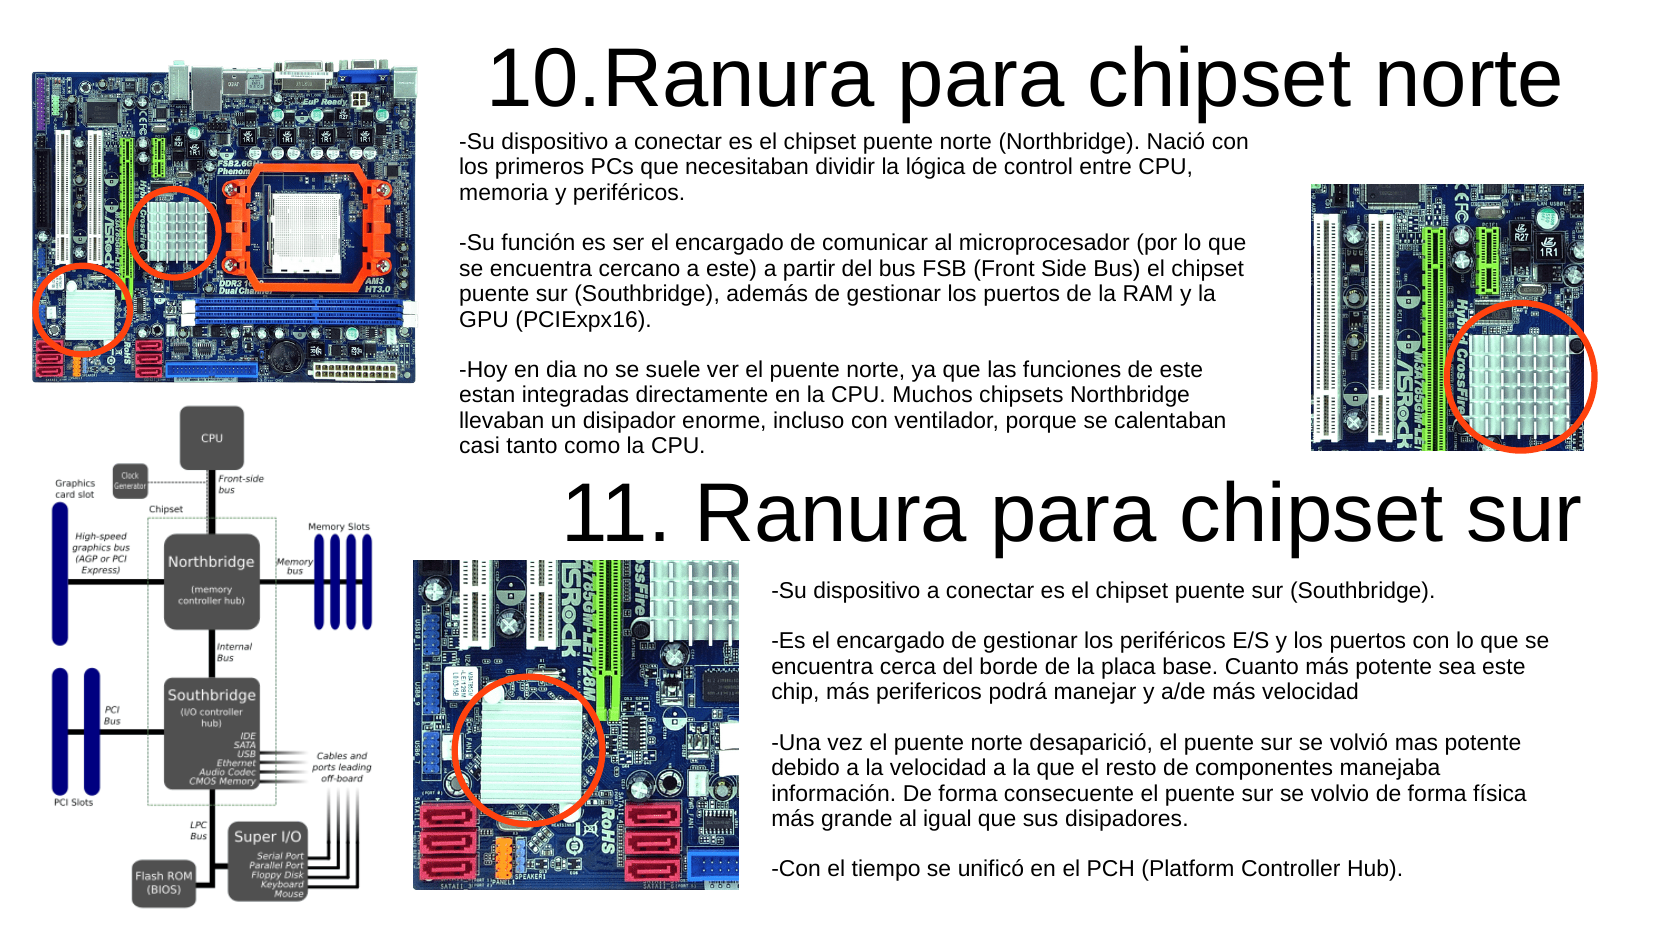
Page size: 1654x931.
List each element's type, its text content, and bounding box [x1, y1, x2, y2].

picture [413, 560, 739, 890]
picture [1451, 307, 1584, 435]
picture [1573, 422, 1584, 435]
title 11. Ranura para chipset sur [379, 435, 1584, 591]
picture [45, 400, 379, 914]
title 10.Ranura para chipset norte [76, 0, 1565, 156]
text_box -Su dispositivo a conectar es el chipset puente norte (Northbridge). Nació con los primeros PCs que necesitaban dividir la lógica de control entre CPU, memoria y periféricos. -Su función es ser el encargado de comunicar al microprocesador (por lo que se encuentra cercano a este) a partir del bus FSB (Front Side Bus) el chipset puente sur (Southbridge), además de gestionar los puertos de la RAM y la GPU (PCIExpx16). -Hoy en dia no se suele ver el puente norte, ya que las funciones de este estan integradas directamente en la CPU. Muchos chipsets Northbridge llevaban un disipador enorme, incluso con ventilador, porque se calentaban casi tanto como la CPU. [444, 121, 1272, 435]
picture [29, 58, 420, 384]
picture [1311, 184, 1584, 435]
text_box -Su dispositivo a conectar es el chipset puente sur (Southbridge). -Es el encargado de gestionar los periféricos E/S y los puertos con lo que se encuentra cerca del borde de la placa base. Cuanto más potente sea este chip, más perifericos podrá manejar y a/de más velocidad -Una vez el puente norte desaparició, el puente sur se volvió mas potente debido a la velocidad a la que el resto de componentes manejaba información. De forma consecuente el puente sur se volvio de forma física más grande al igual que sus disipadores. -Con el tiempo se unificó en el PCH (Platform Controller Hub). [756, 570, 1584, 890]
